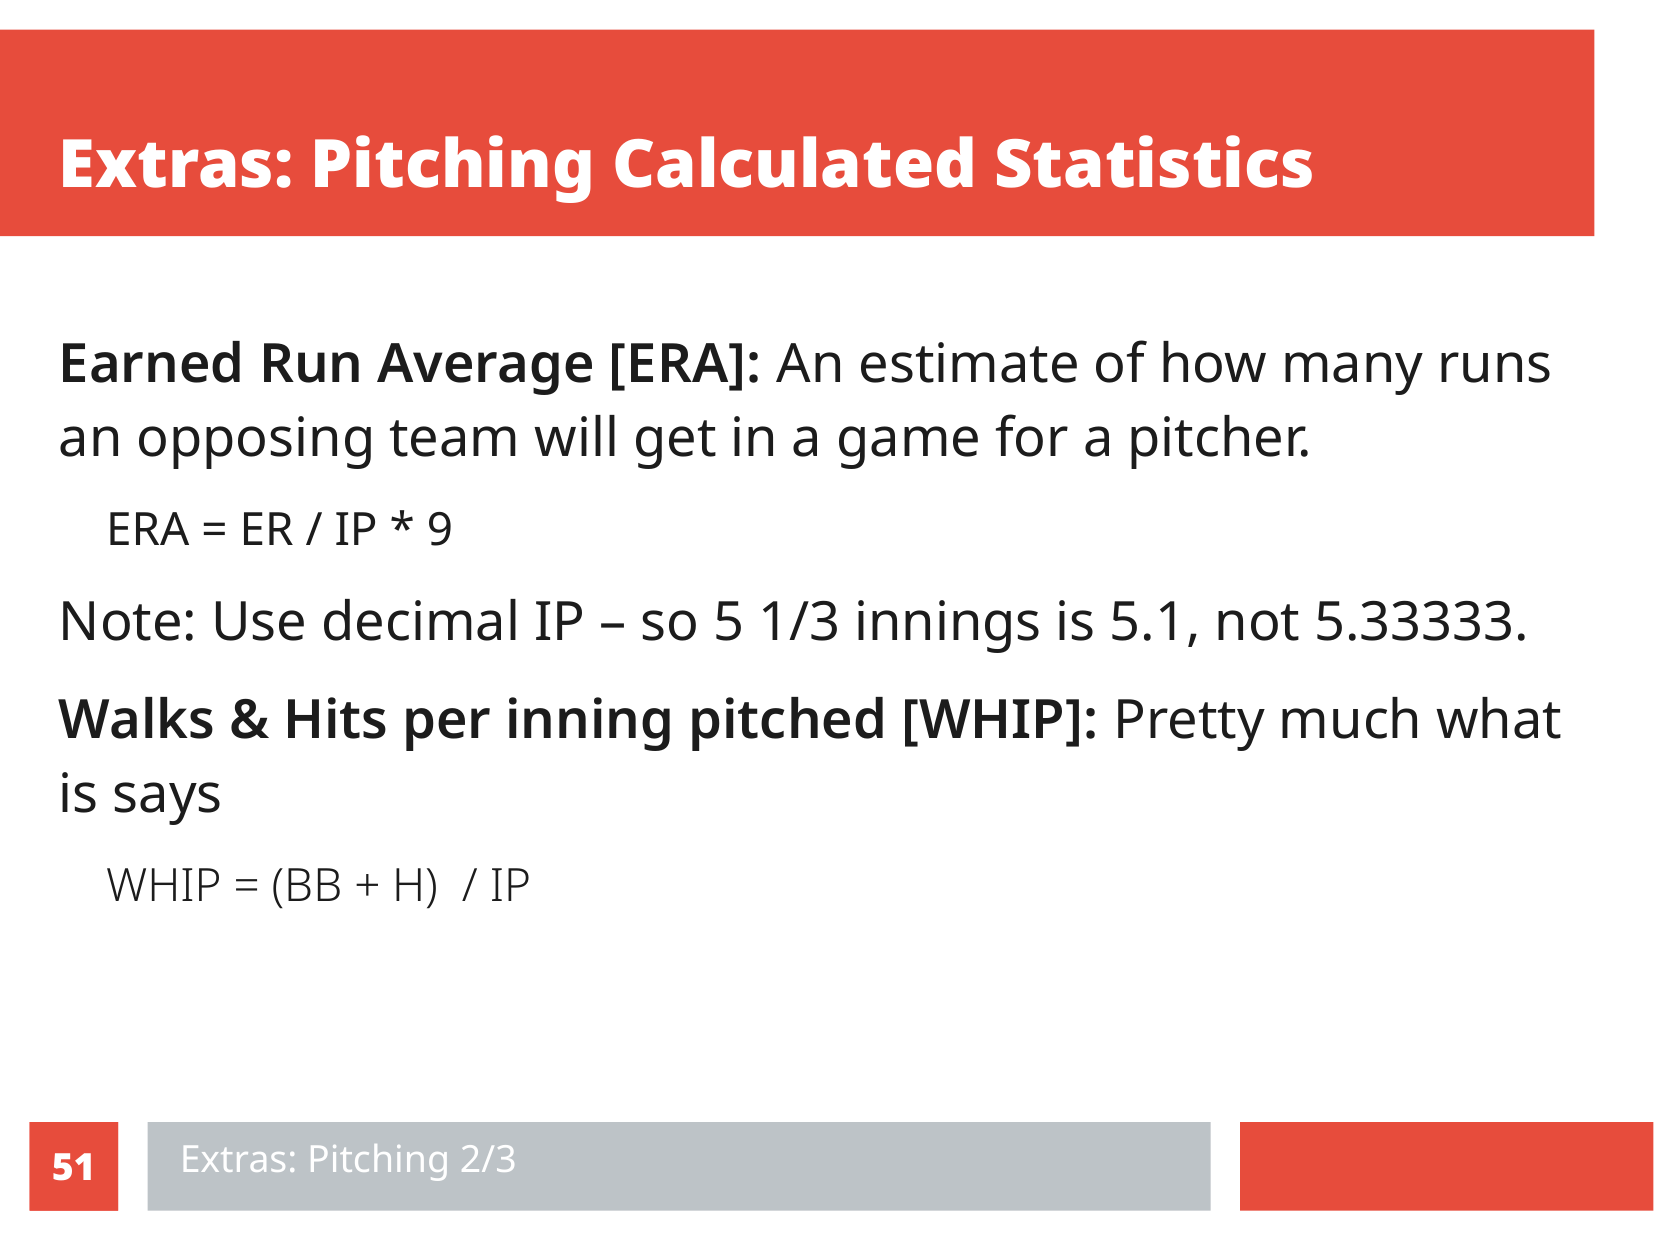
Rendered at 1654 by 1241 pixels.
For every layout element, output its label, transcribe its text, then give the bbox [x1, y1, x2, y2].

title Extras: Pitching Calculated Statistics [59, 59, 1595, 207]
list Earned Run Average [ERA]: An estimate of how many runs an opposing team will get in a game for a pitcher. ERA = ER / IP * 9 Note: Use decimal IP – so 5 1/3 innings is 5.1, not 5.33333. Walks & Hits per inning pitched [WHIP]: Pretty much what is says WHIP = (BB + H) / IP [59, 324, 1565, 1093]
text_box Extras: Pitching 2/3 [165, 1125, 736, 1184]
